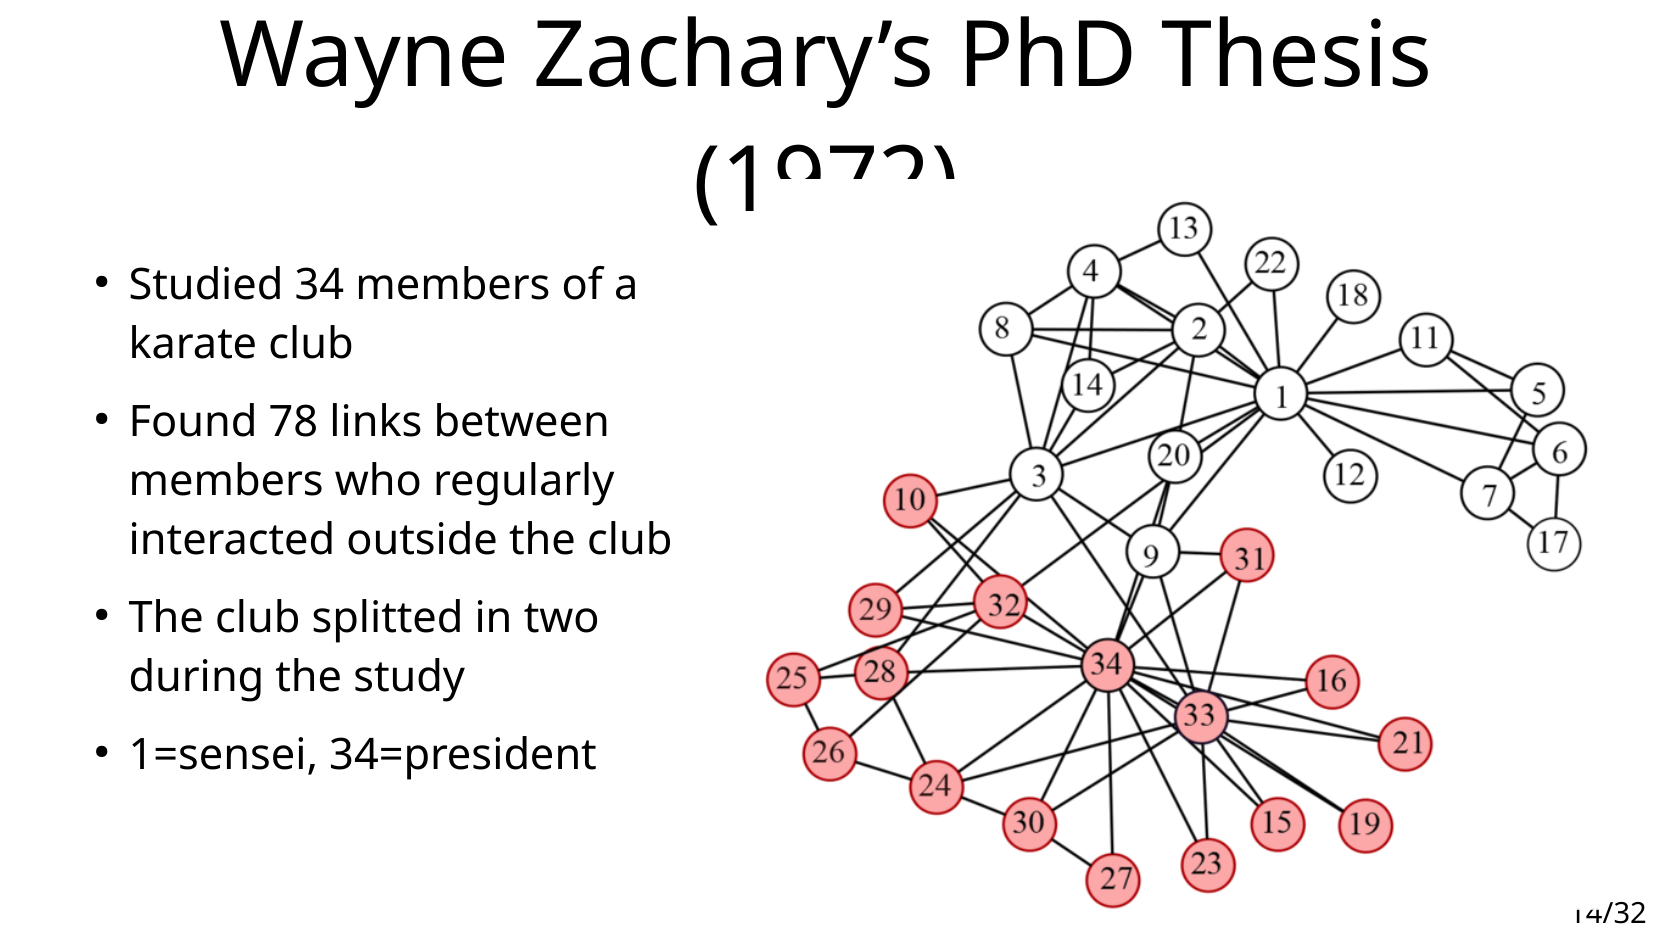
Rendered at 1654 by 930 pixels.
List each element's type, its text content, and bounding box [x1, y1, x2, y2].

list Studied 34 members of a karate club Found 78 links between members who regularly interacted outside the club The club splitted in two during the study 1=sensei, 34=president [82, 253, 706, 793]
picture [765, 179, 1603, 911]
title Wayne Zachary’s PhD Thesis (1972) [82, 1, 1571, 225]
